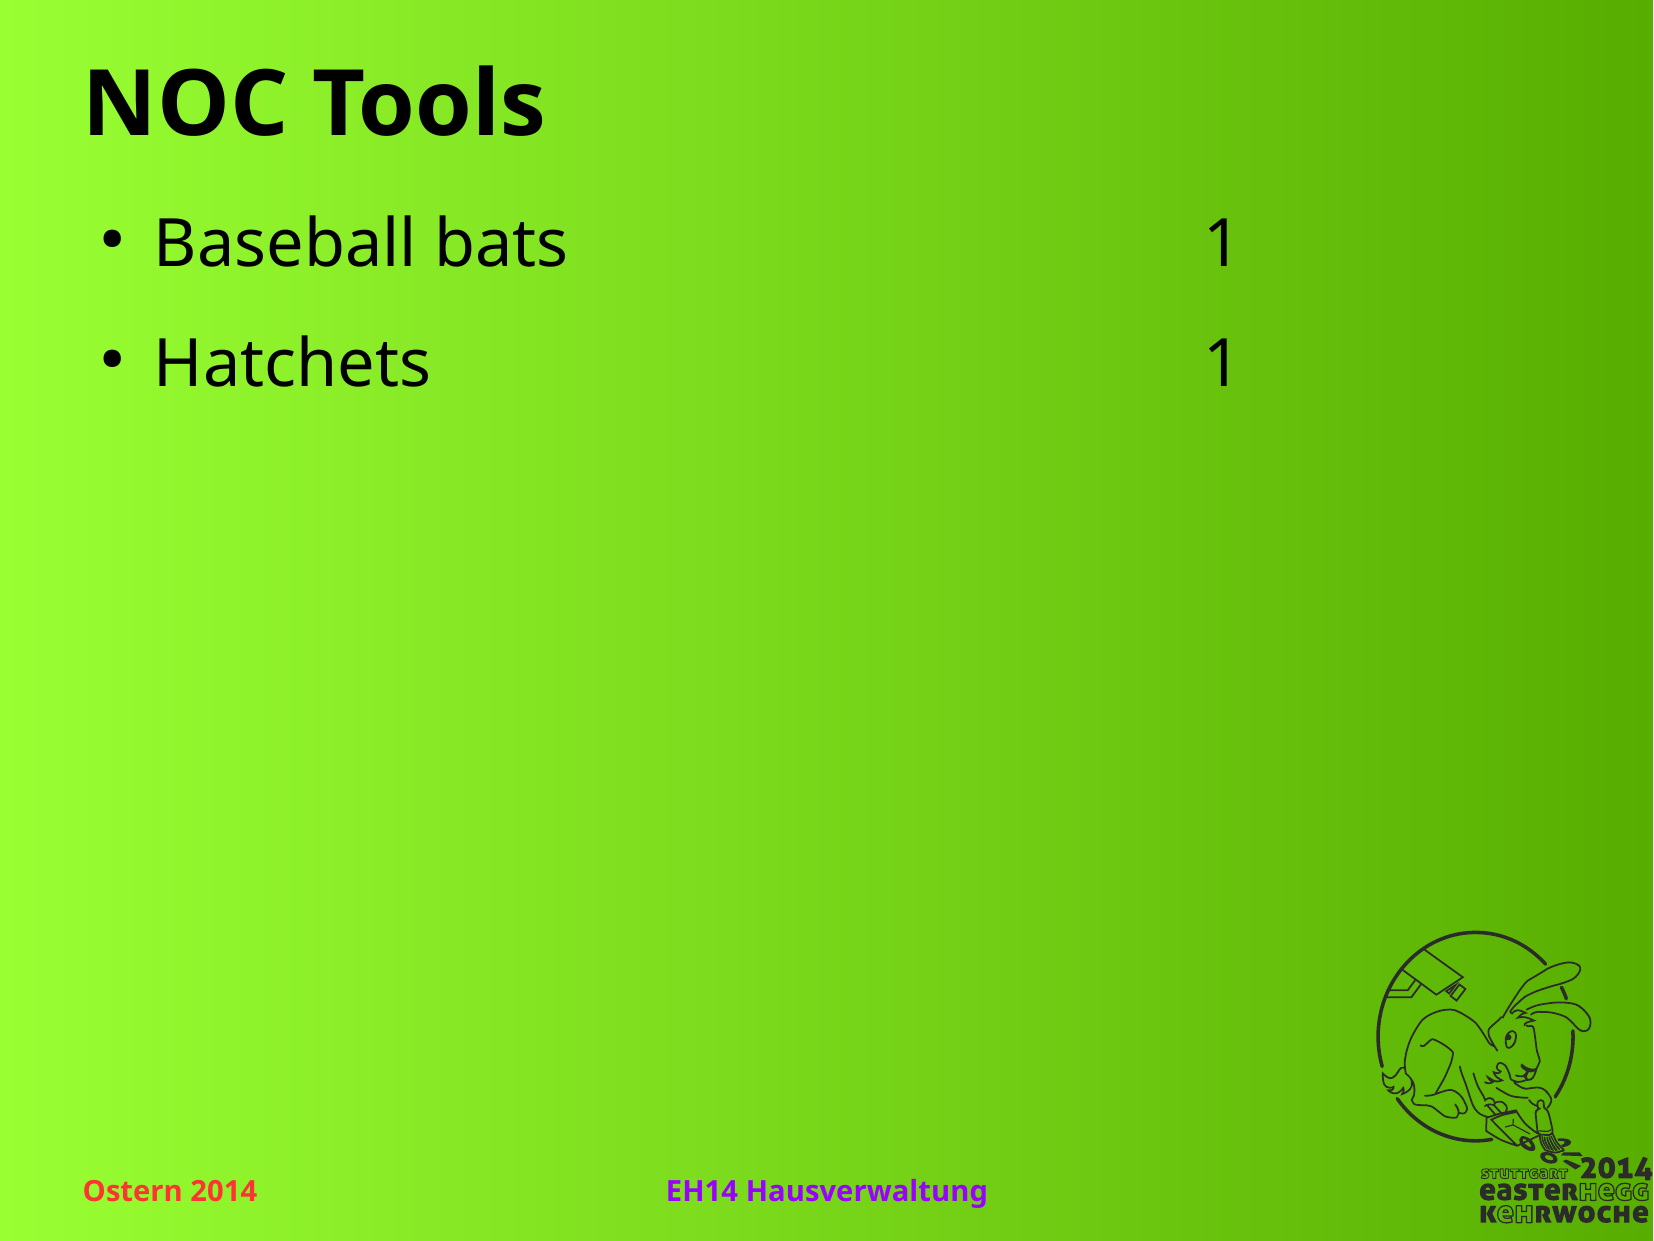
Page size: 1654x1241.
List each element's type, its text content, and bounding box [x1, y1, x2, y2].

title Party Stats [77, 0, 81, 1240]
title NOC Tools [82, 49, 1571, 151]
list Baseball bats 1 Hatchets 1 [82, 195, 1571, 1131]
